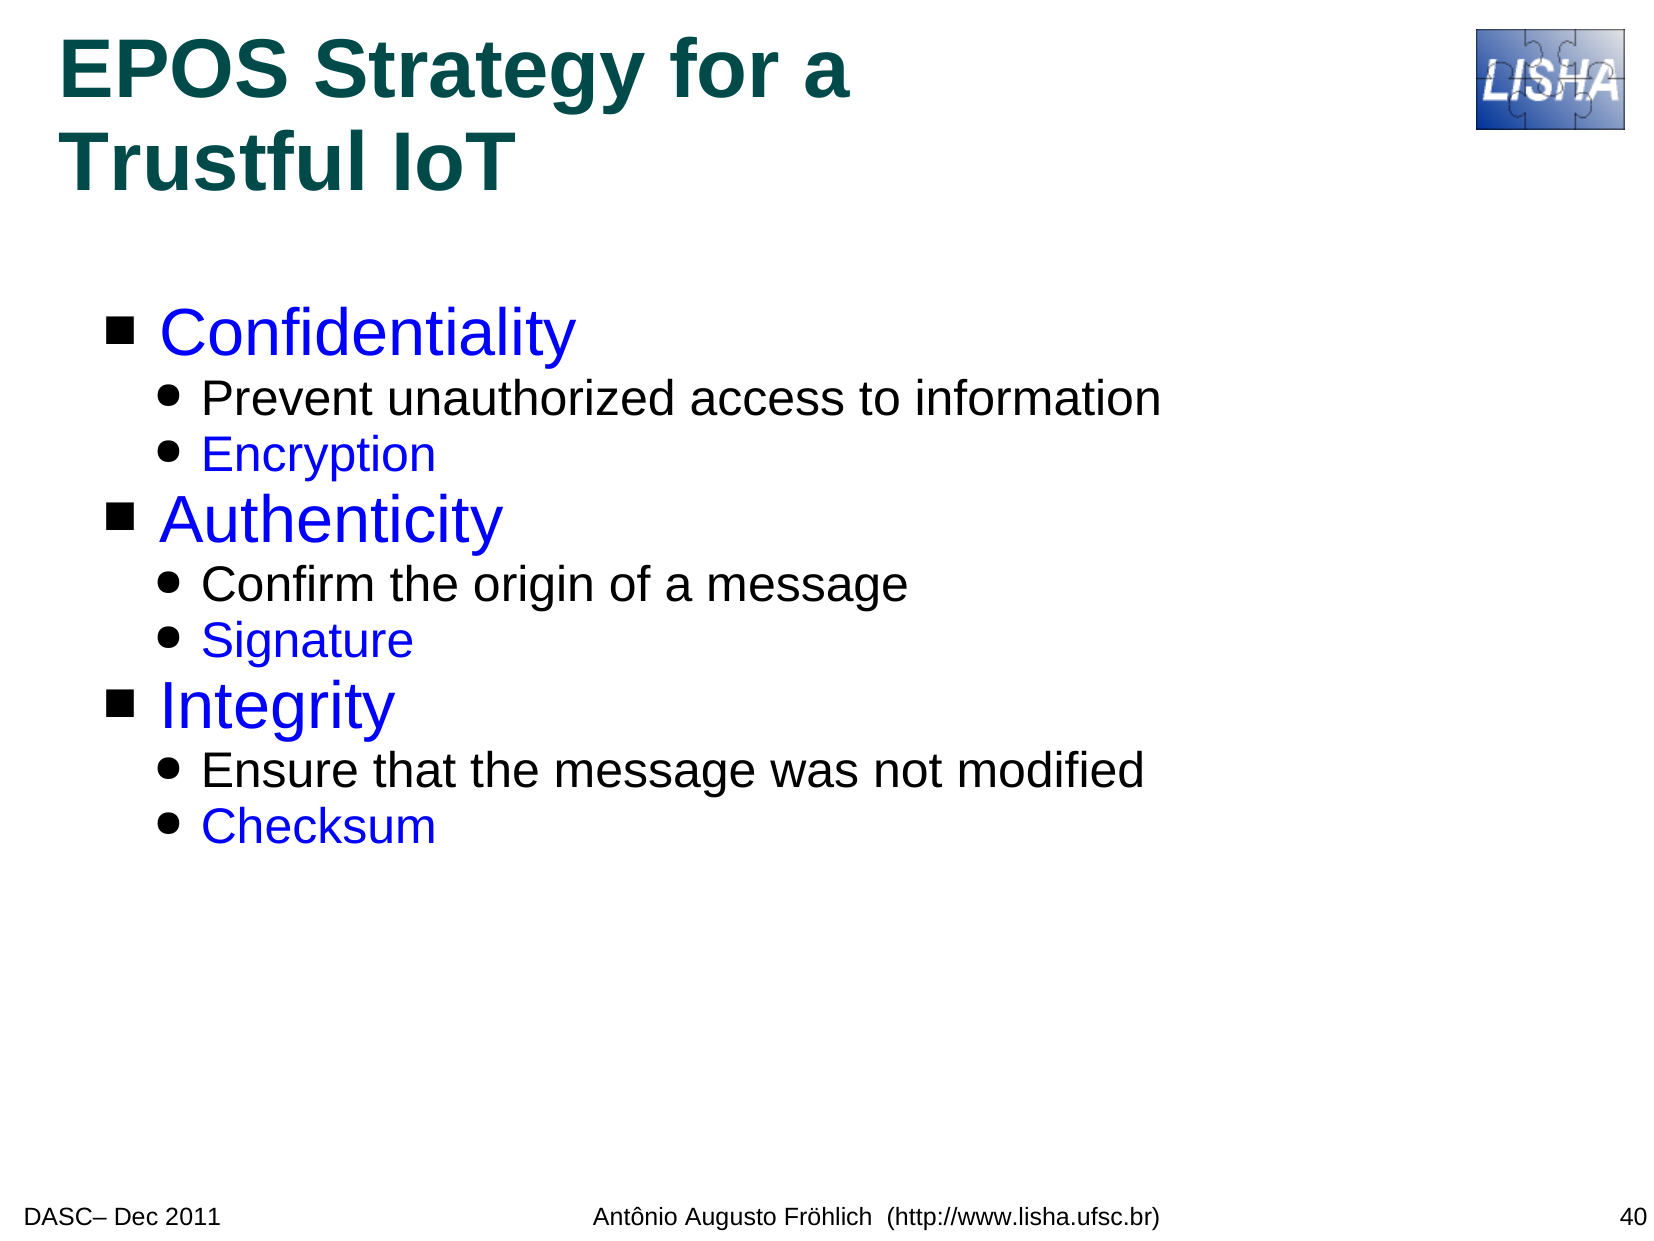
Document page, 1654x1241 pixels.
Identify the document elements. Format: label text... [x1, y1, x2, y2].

list Confidentiality Prevent unauthorized access to information Encryption Authenticity Confirm the origin of a message Signature Integrity Ensure that the message was not modified Checksum [59, 295, 1595, 1182]
title EPOS Strategy for a Trustful IoT [58, 11, 1463, 219]
picture [1476, 29, 1625, 130]
